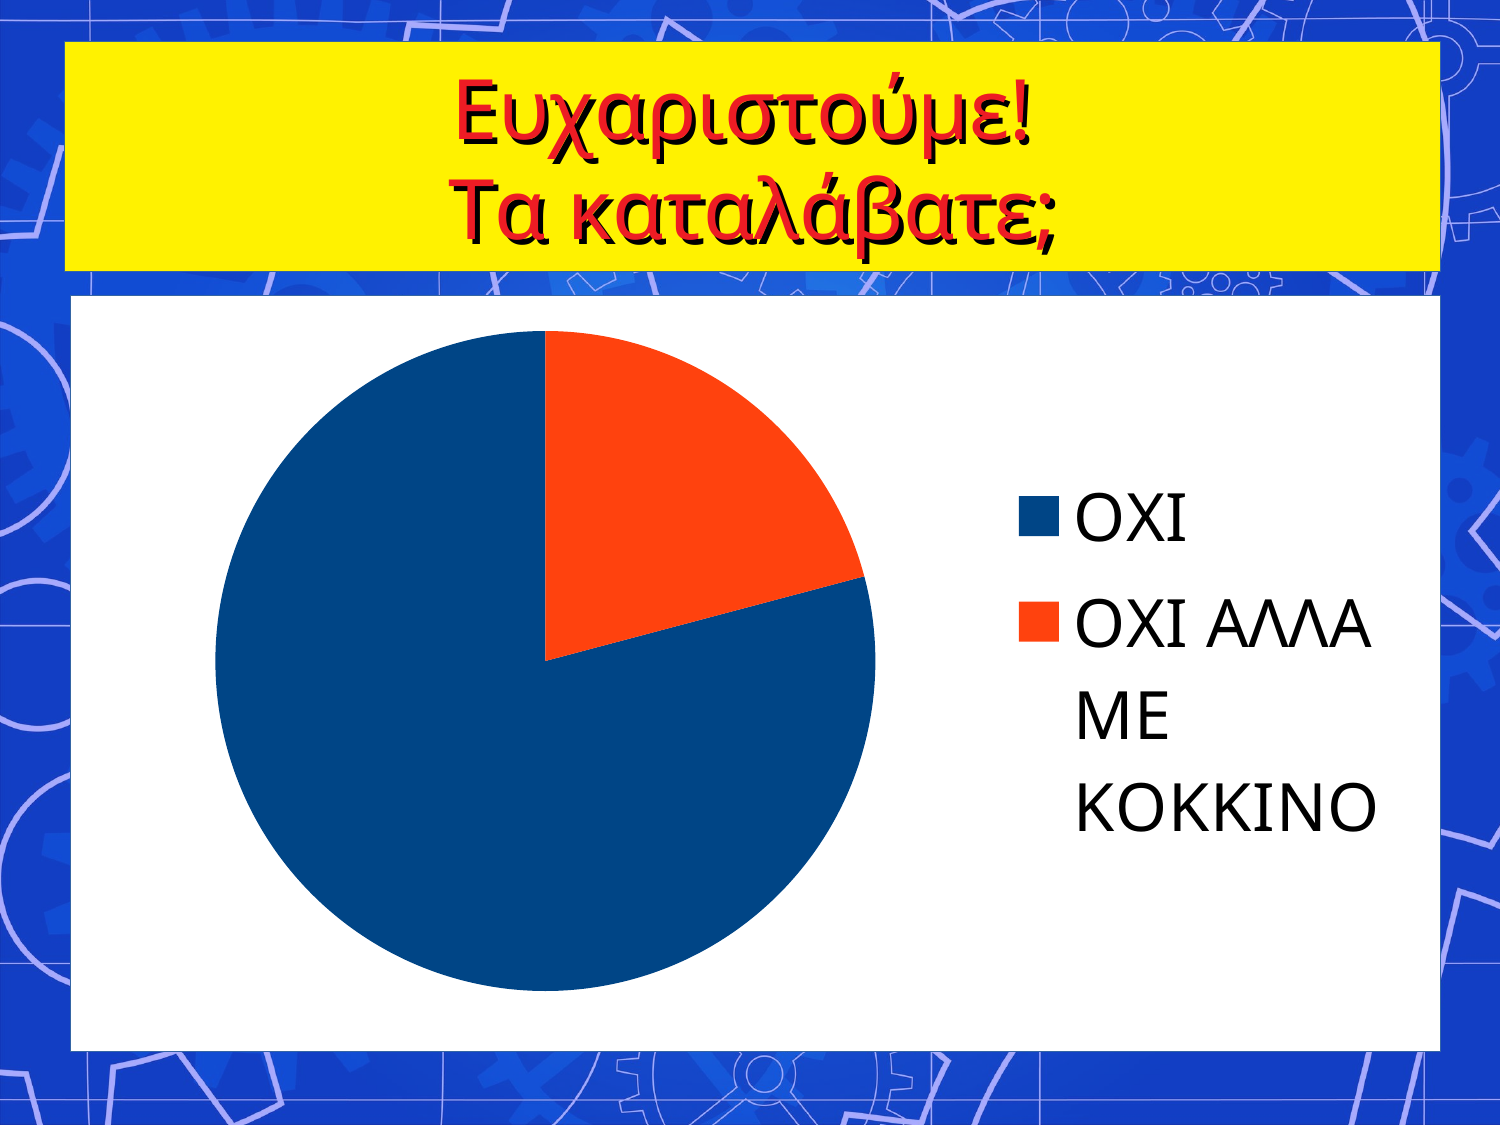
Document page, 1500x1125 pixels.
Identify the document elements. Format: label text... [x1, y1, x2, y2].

text_box [70, 295, 1441, 1052]
picture [0, 0, 1500, 1125]
chart [93, 317, 1416, 1005]
text_box Ευχαριστούμε! Τα καταλάβατε; [64, 41, 1441, 272]
